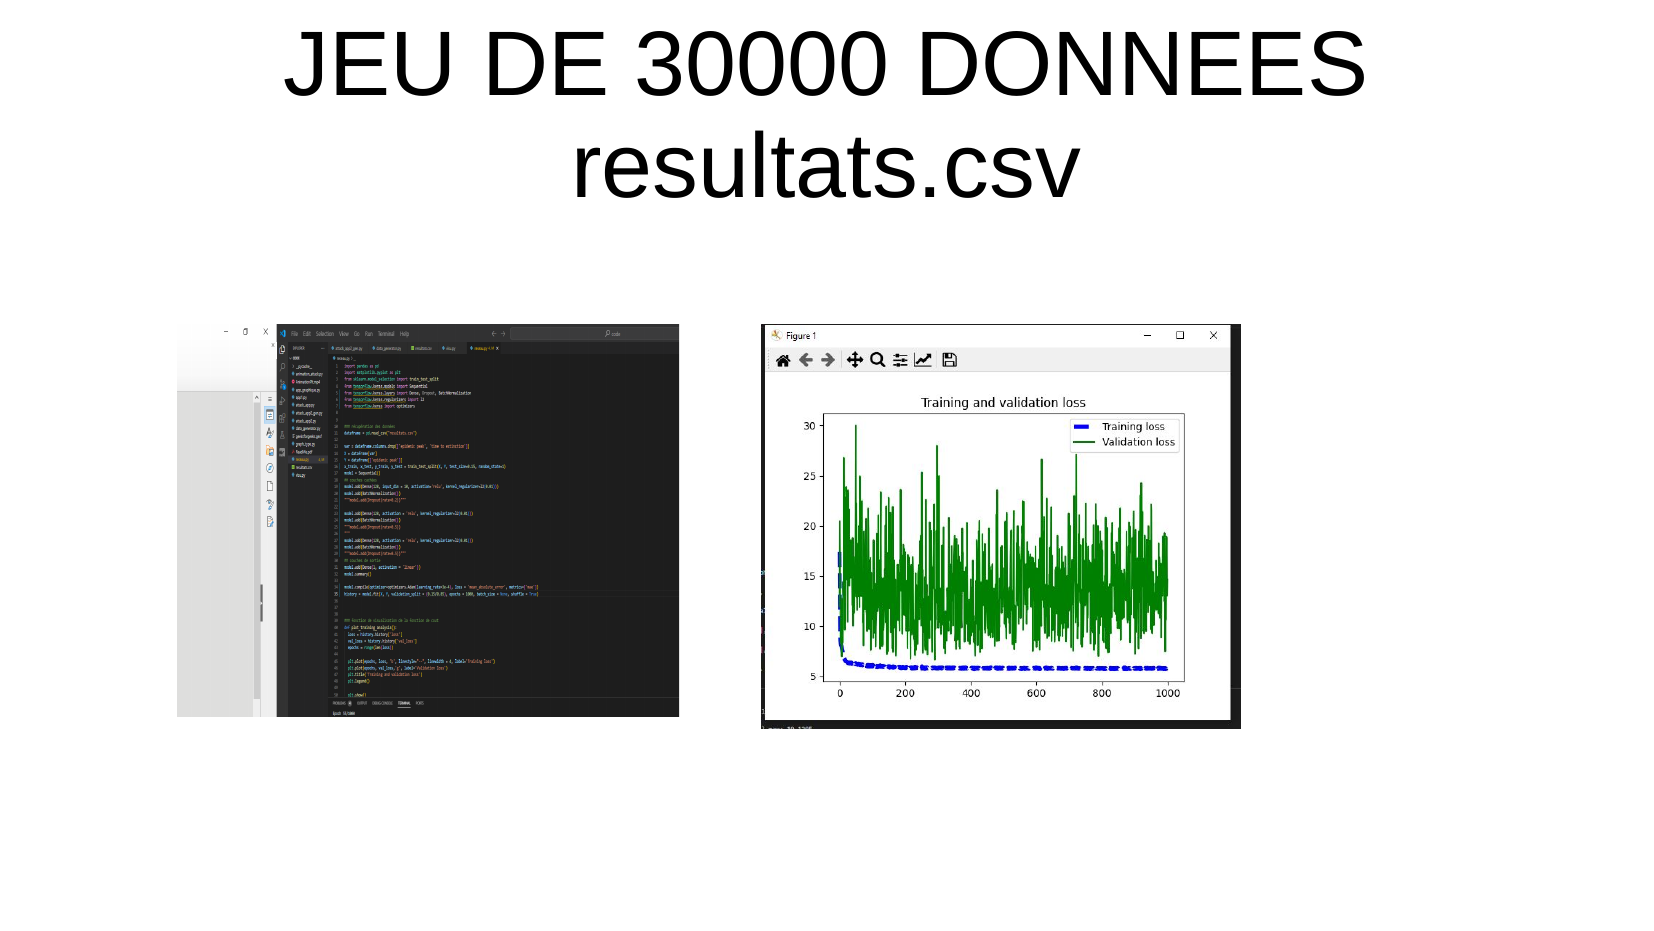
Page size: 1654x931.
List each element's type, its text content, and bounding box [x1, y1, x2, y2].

picture [761, 324, 1241, 730]
title JEU DE 30000 DONNEES resultats.csv [82, 12, 1571, 218]
picture [177, 324, 680, 717]
